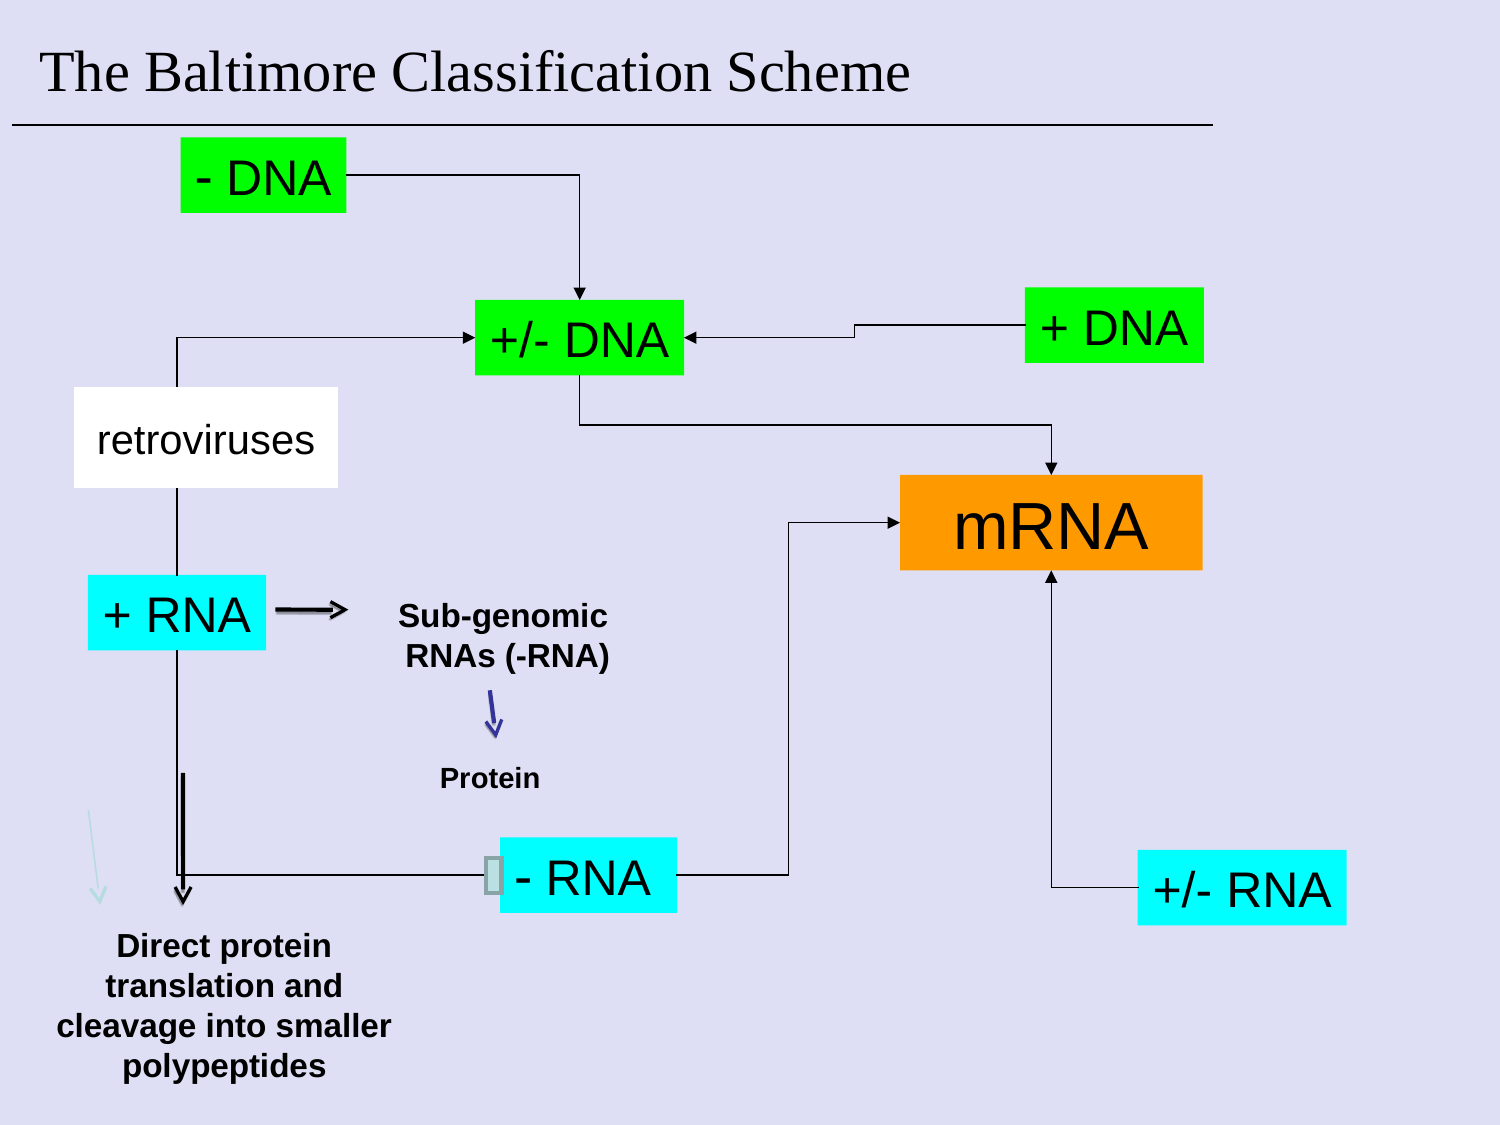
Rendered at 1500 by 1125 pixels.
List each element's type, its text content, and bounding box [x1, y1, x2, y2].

text_box The Baltimore Classification Scheme [24, 24, 1201, 111]
text_box [485, 857, 502, 894]
text_box +/- DNA [475, 299, 685, 376]
text_box Sub-genomic RNAs (-RNA) [360, 586, 656, 682]
text_box Protein [395, 751, 585, 802]
text_box  DNA [180, 137, 347, 213]
text_box +/- RNA [1137, 849, 1347, 926]
text_box  RNA [500, 837, 678, 913]
text_box + DNA [1024, 287, 1204, 363]
text_box retroviruses [74, 387, 338, 488]
text_box Direct protein translation and cleavage into smaller polypeptides [29, 916, 420, 1093]
text_box + RNA [87, 574, 267, 651]
text_box mRNA [900, 474, 1203, 571]
